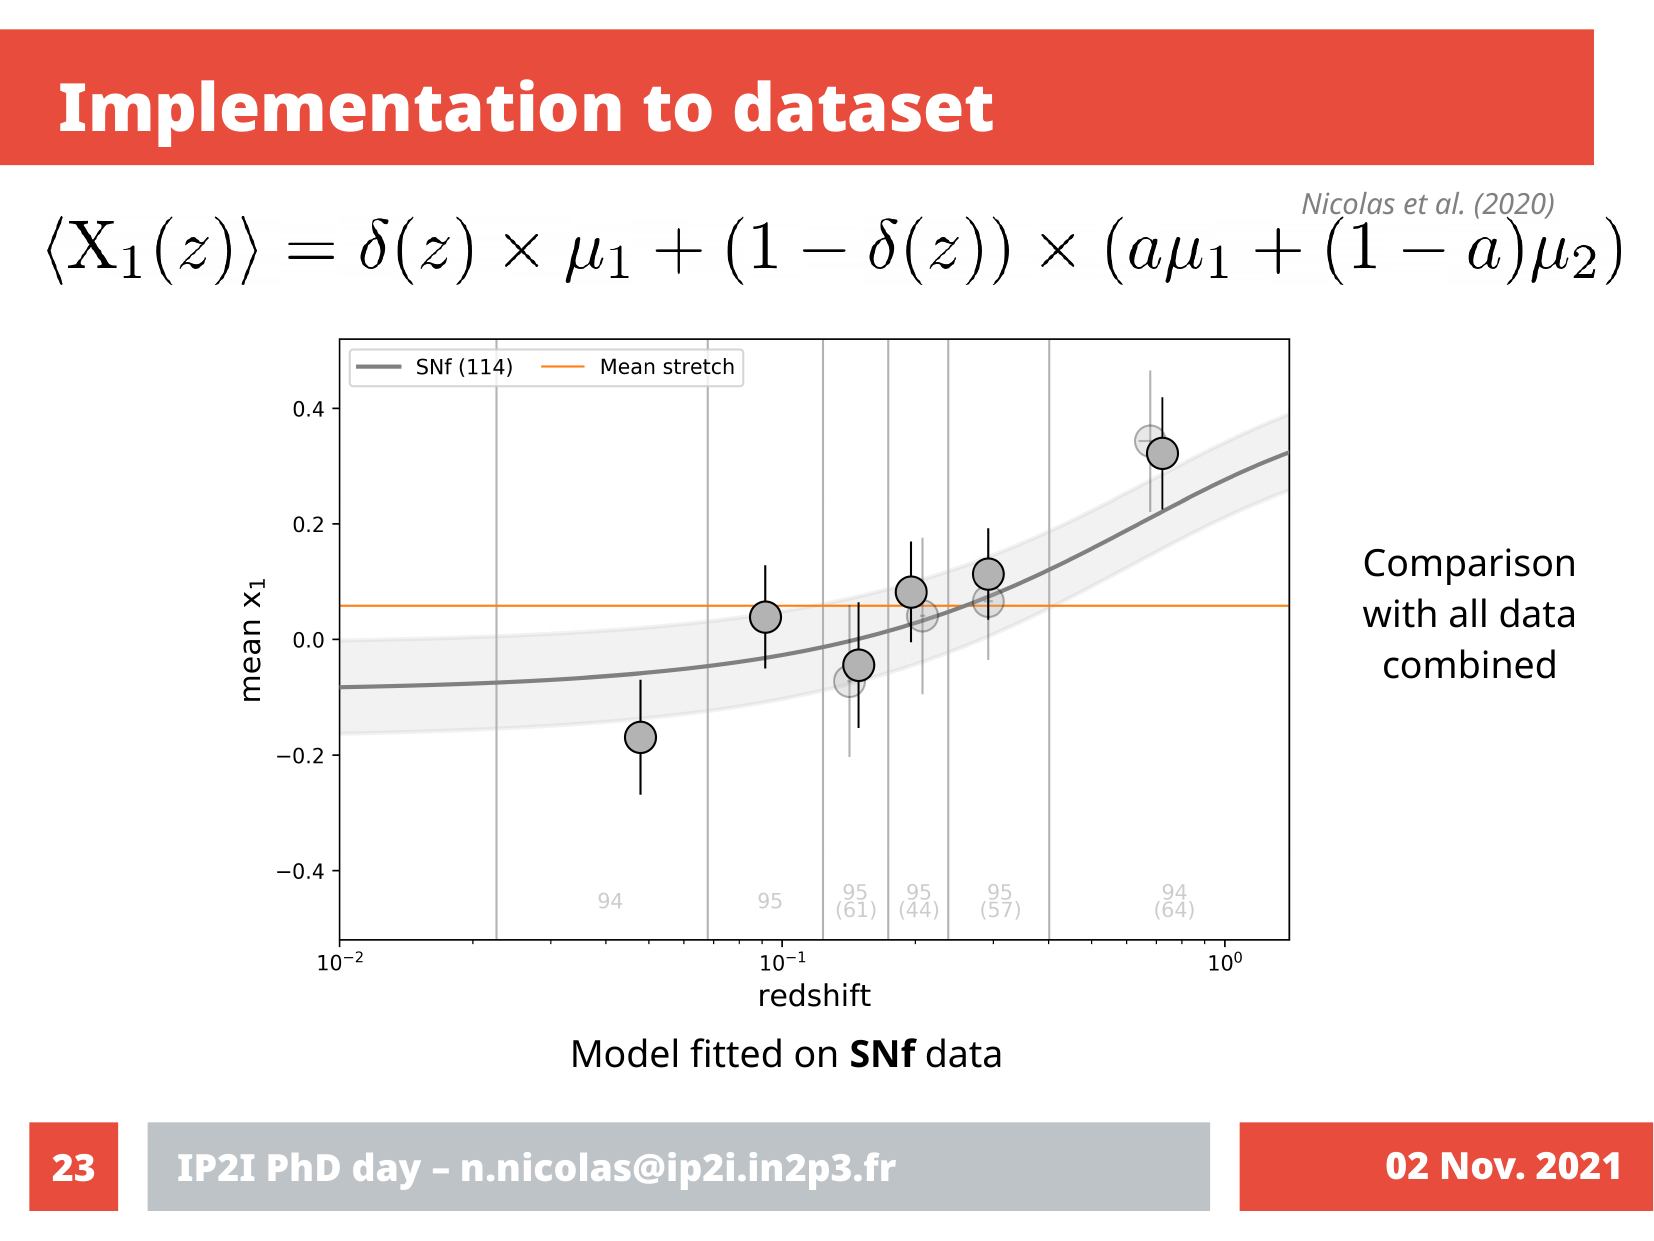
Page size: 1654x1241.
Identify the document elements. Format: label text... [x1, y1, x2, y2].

text_box Nicolas et al. (2020) [1286, 176, 1612, 226]
text_box Comparison with all data combined [1335, 529, 1606, 676]
title Implementation to dataset [58, 60, 1594, 151]
picture [223, 324, 1304, 1027]
picture [47, 215, 1621, 286]
text_box Model fitted on SNf data [555, 1027, 1066, 1081]
